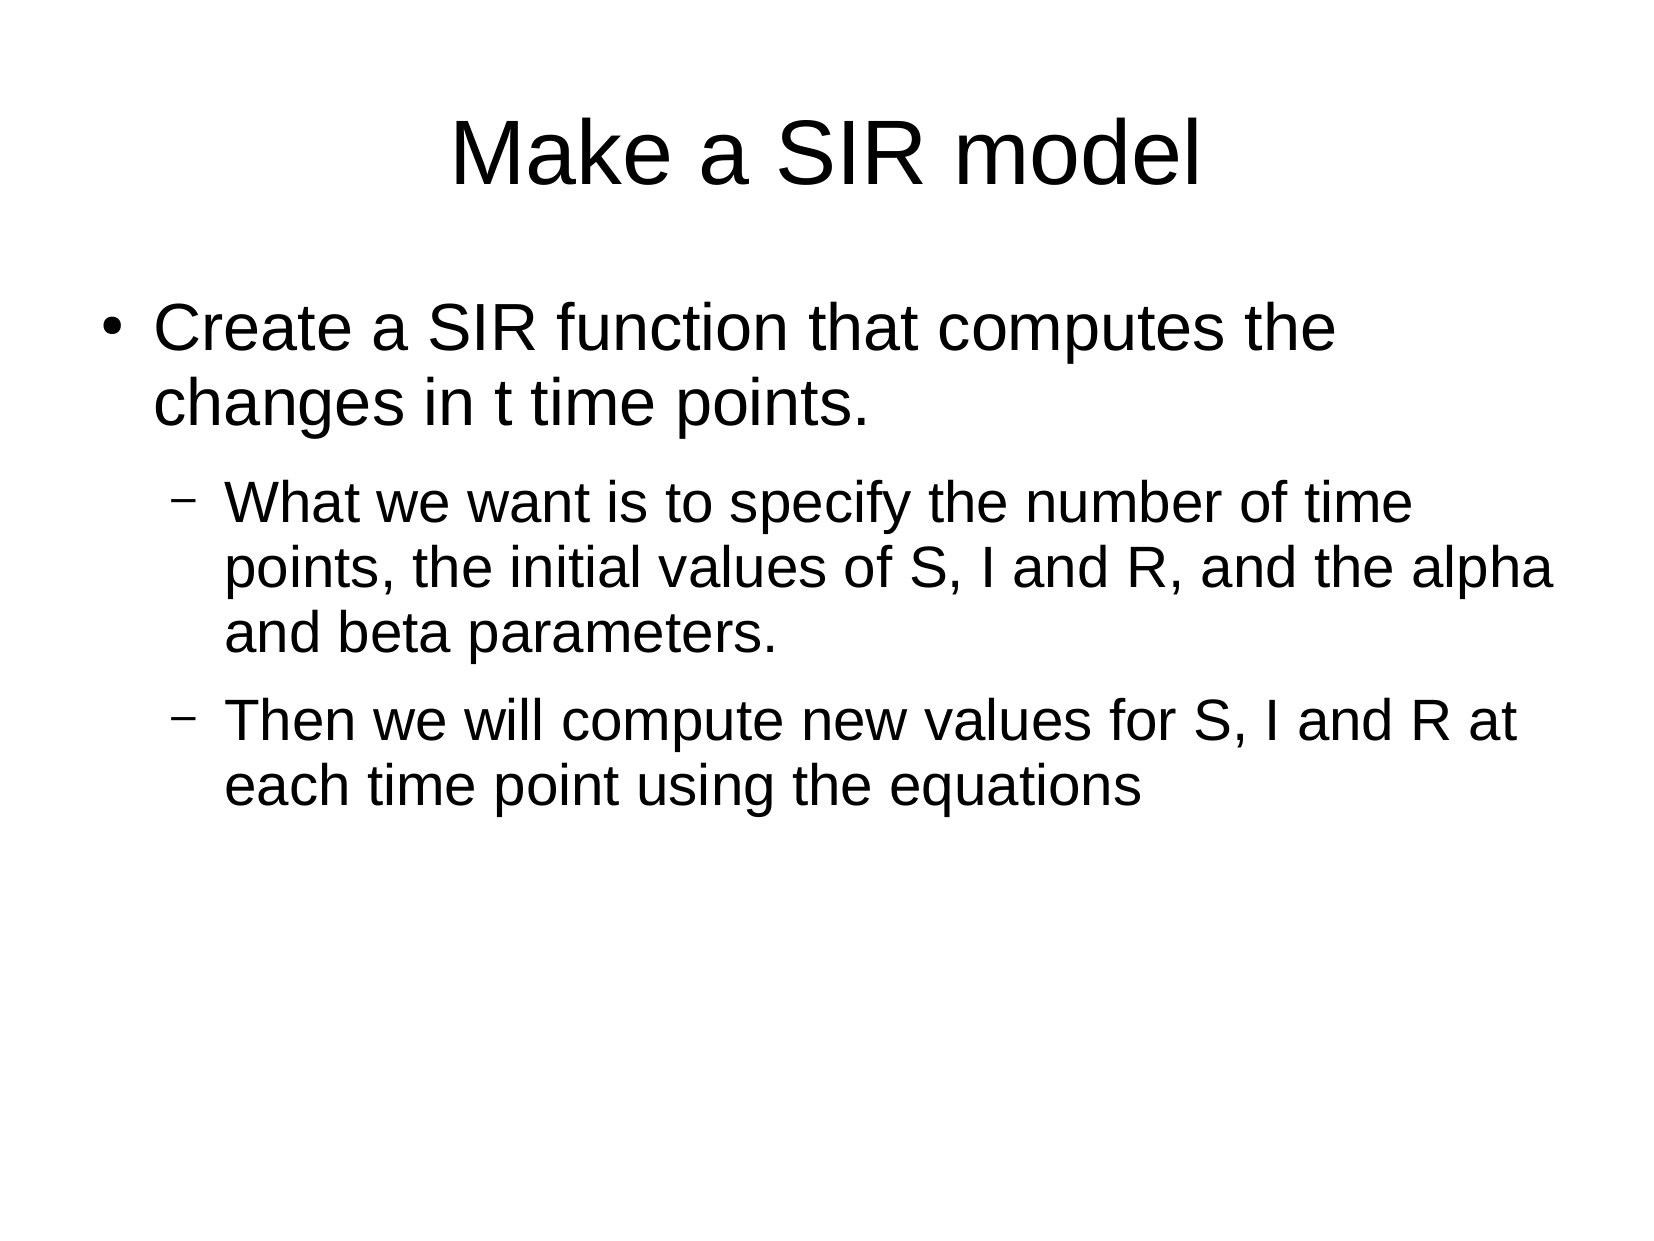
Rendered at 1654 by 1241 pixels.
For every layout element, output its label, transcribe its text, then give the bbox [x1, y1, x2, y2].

list Create a SIR function that computes the changes in t time points. What we want is to specify the number of time points, the initial values of S, I and R, and the alpha and beta parameters. Then we will compute new values for S, I and R at each time point using the equations [82, 290, 1571, 1010]
title Make a SIR model [82, 49, 1571, 257]
